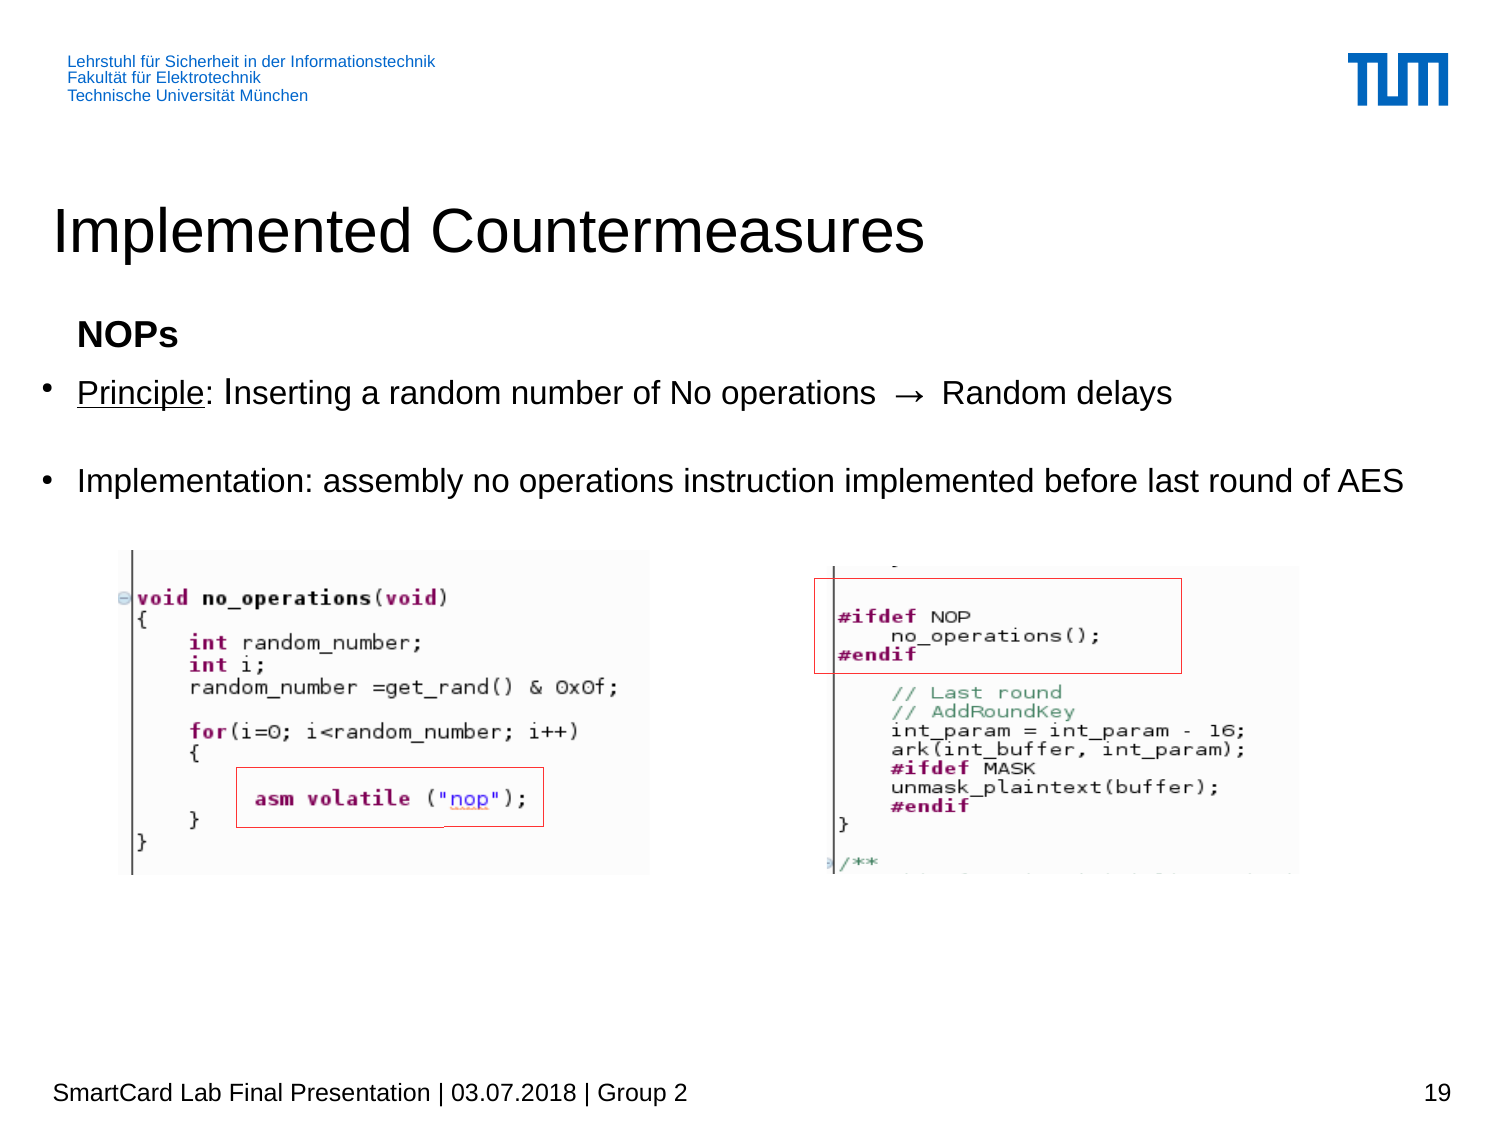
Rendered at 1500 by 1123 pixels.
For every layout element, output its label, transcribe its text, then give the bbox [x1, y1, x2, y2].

title Implemented Countermeasures [52, 195, 1453, 266]
picture [826, 579, 1181, 673]
picture [118, 550, 650, 875]
picture [826, 566, 1300, 874]
list NOPs Principle: Inserting a random number of No operations → Random delays Implementation: assembly no operations instruction implemented before last round of AES [41, 307, 1441, 624]
